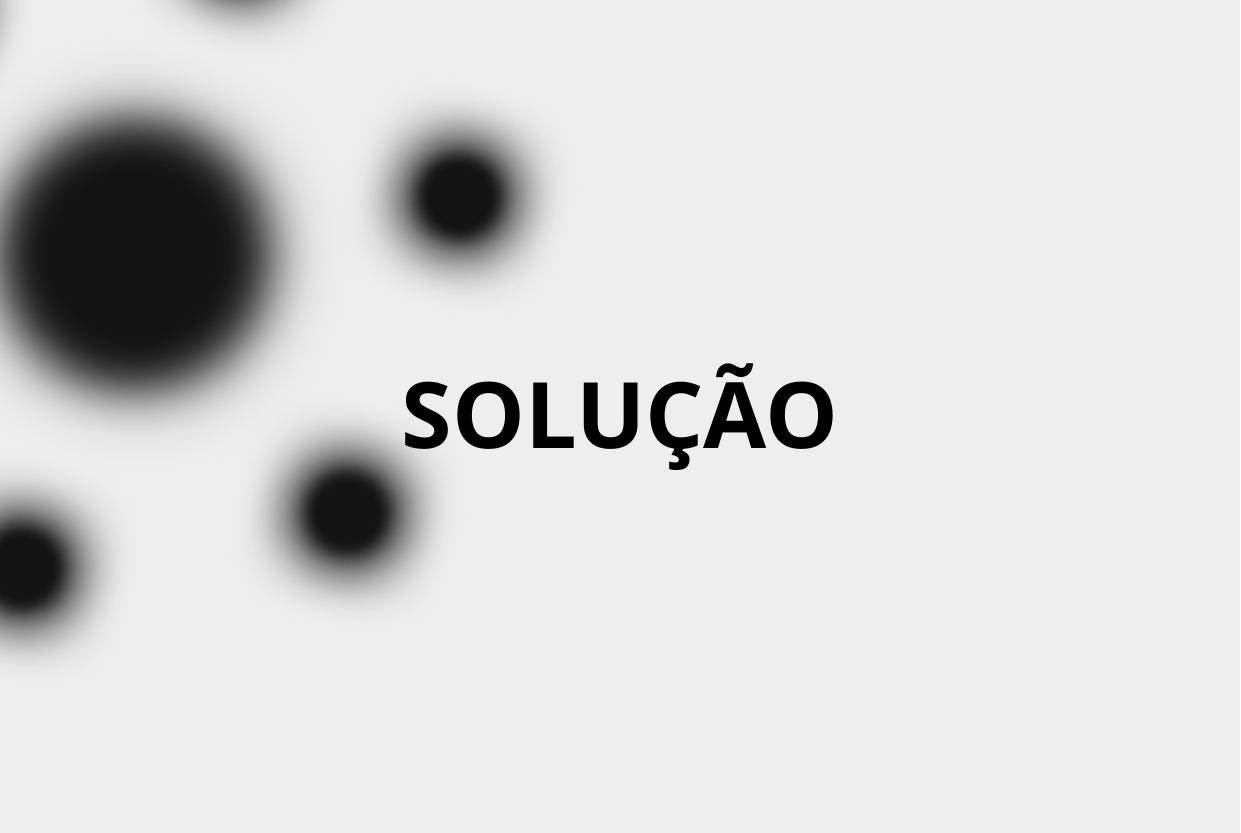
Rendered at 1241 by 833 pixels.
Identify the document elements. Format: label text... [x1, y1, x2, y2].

title SOLUÇÃO [579, 355, 1099, 472]
picture [0, 0, 579, 688]
